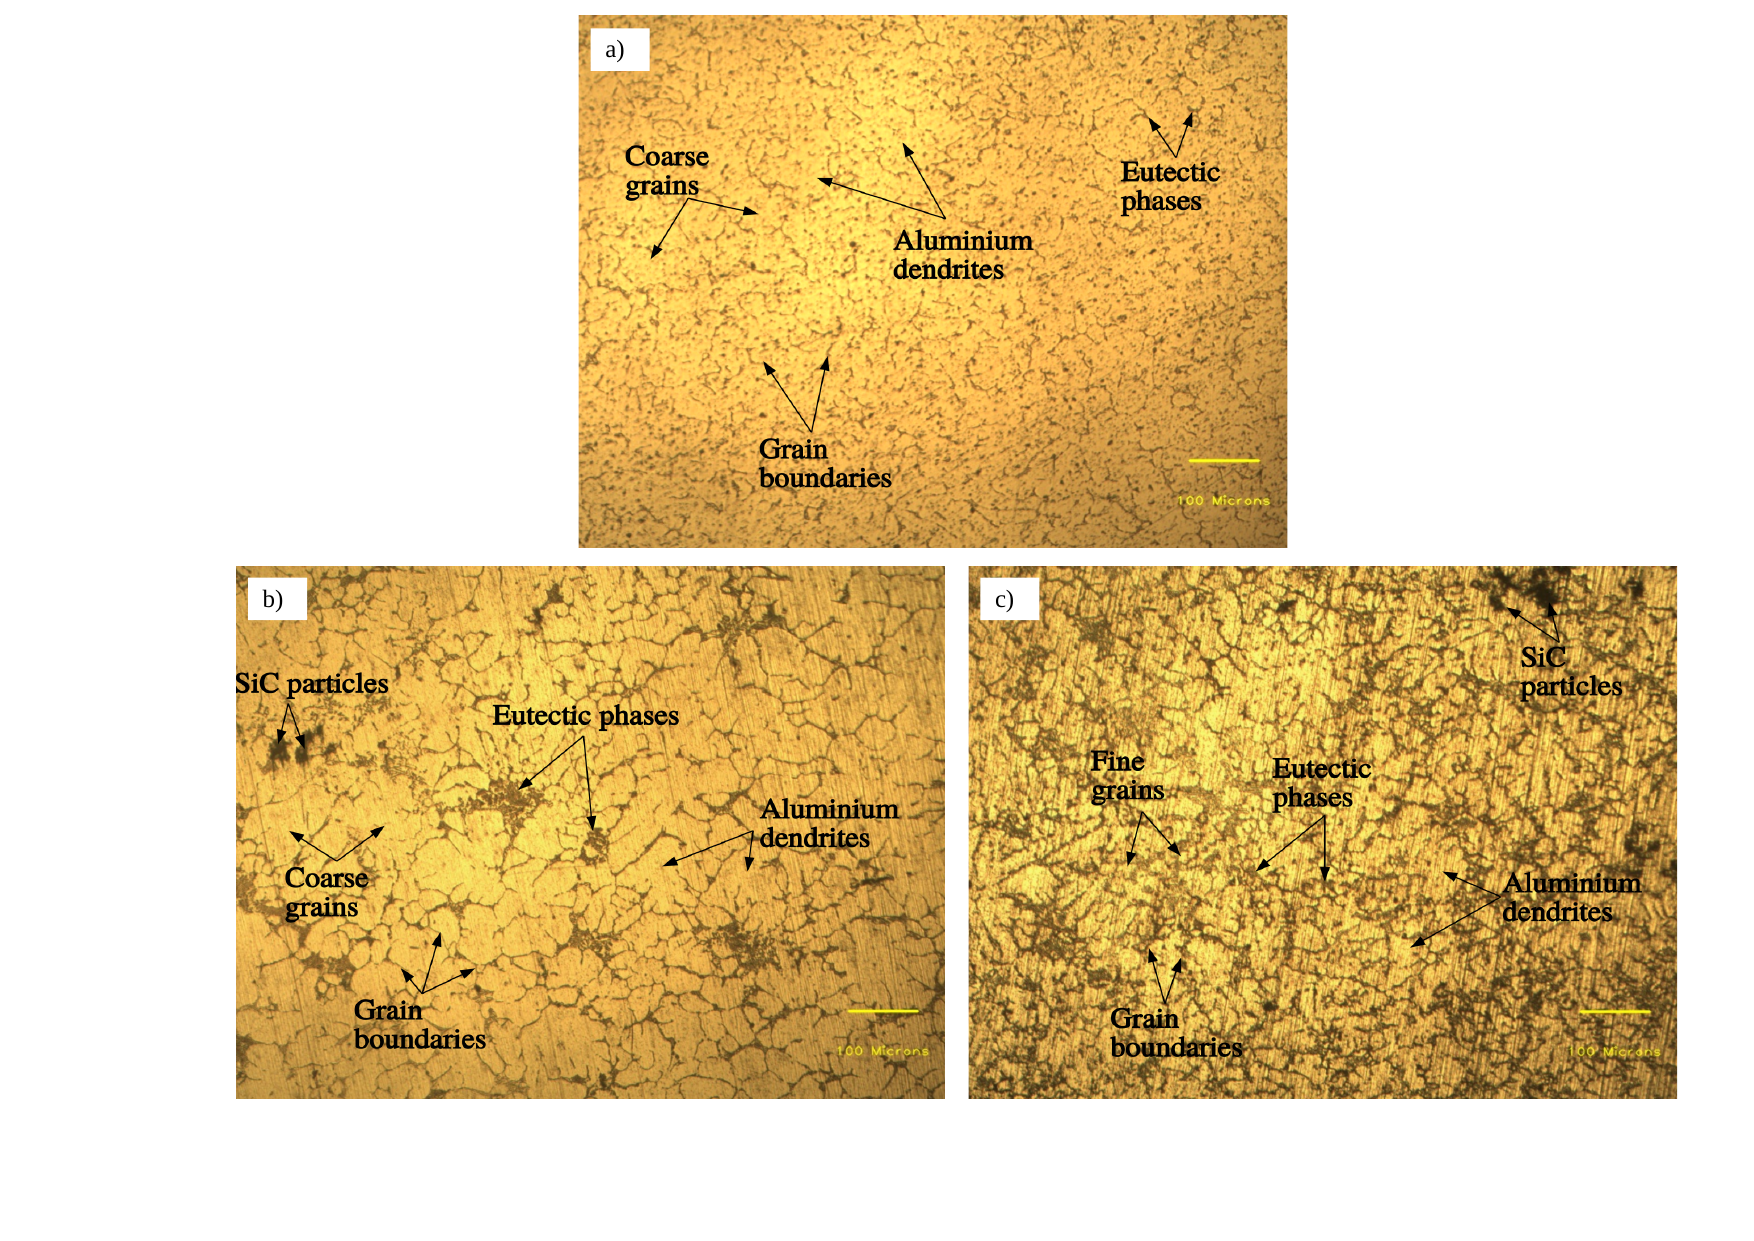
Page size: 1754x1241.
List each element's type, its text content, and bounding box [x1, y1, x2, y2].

picture [968, 566, 1678, 1099]
text_box c) [980, 577, 1040, 621]
text_box b) [248, 577, 308, 621]
picture [236, 566, 945, 1099]
picture [578, 15, 1288, 548]
text_box a) [590, 28, 650, 71]
